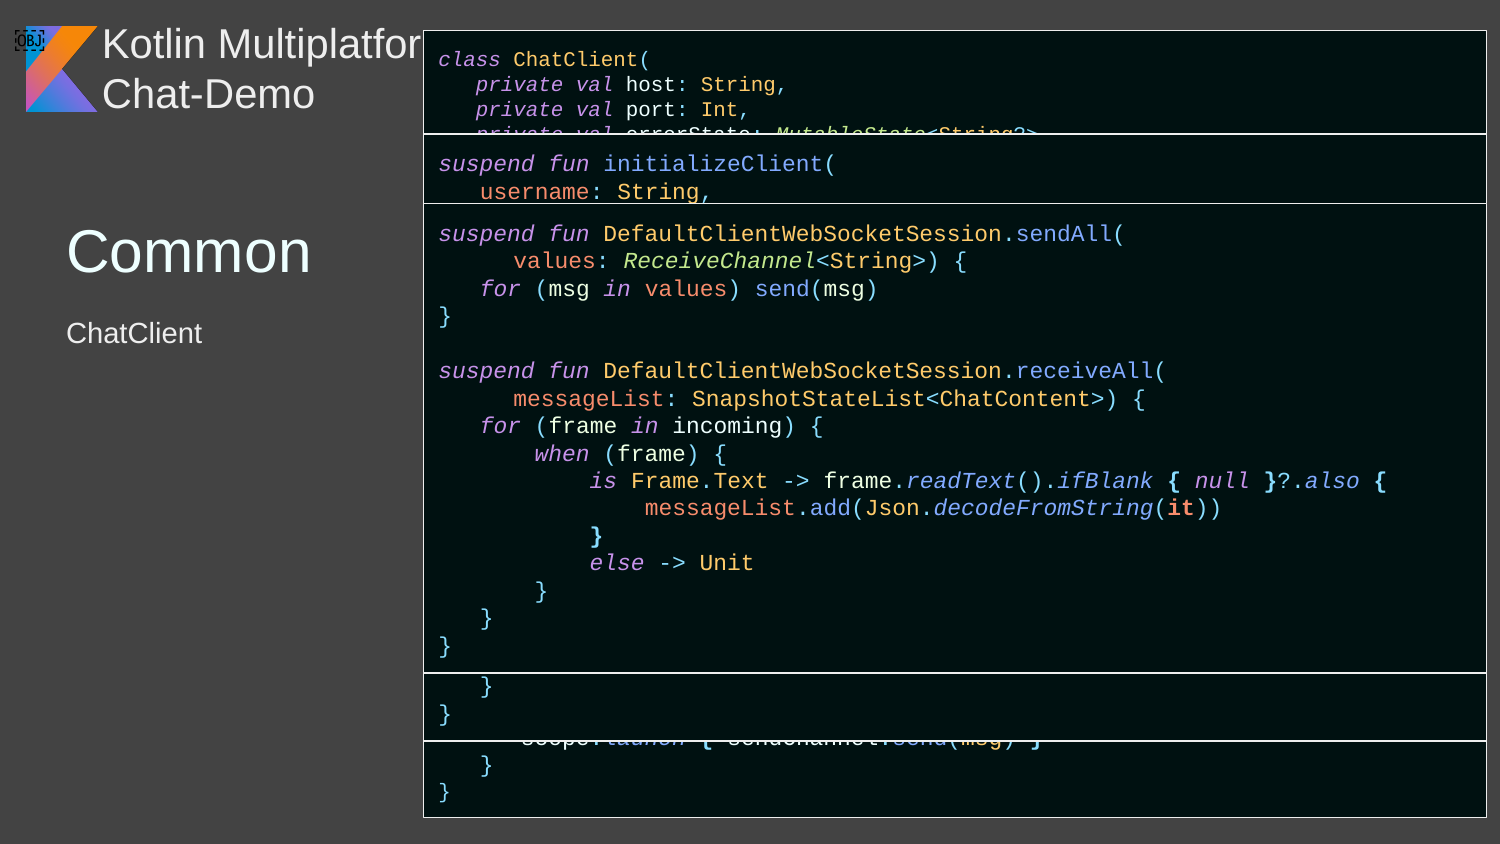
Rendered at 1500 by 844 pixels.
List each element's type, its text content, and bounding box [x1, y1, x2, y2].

text_box class ChatClient( private val host: String, private val port: Int, private val errorState: MutableState<String?>, private val messageList: SnapshotStateList<ChatContent> ) { private val client = HttpClient { install(WebSockets) { pingInterval = WEB_SOCKET_PING_INTERVAL * 1000L } followRedirects = true } private val sendChannel = Channel<String>() private val scope = CoroutineScope(Dispatchers.Default) fun startSocket(username: String, onInitialized: () -> Unit): Job = scope.launch { initializeClient(username) { onInitialized() scope.launch { sendAll(sendChannel) } receiveAll(messageList) } } fun sendMessage(msg: String) { scope.launch { sendChannel.send(msg) } } } [423, 741, 1487, 818]
text_box class ChatClient( private val host: String, private val port: Int, private val errorState: MutableState<String?>, private val messageList: SnapshotStateList<ChatContent> ) { private val client = HttpClient { install(WebSockets) { pingInterval = WEB_SOCKET_PING_INTERVAL * 1000L } followRedirects = true } private val sendChannel = Channel<String>() private val scope = CoroutineScope(Dispatchers.Default) fun startSocket(username: String, onInitialized: () -> Unit): Job = scope.launch { initializeClient(username) { onInitialized() scope.launch { sendAll(sendChannel) } receiveAll(messageList) } } fun sendMessage(msg: String) { scope.launch { sendChannel.send(msg) } } } [423, 30, 1487, 134]
text_box suspend fun initializeClient( username: String, session: suspend DefaultClientWebSocketSession.() -> Unit ) { try { when (host.contains("localhost")) { false -> client.wss("/", request = { host = this@ChatClient.host port = this@ChatClient.port parameter("username", username) }, session) true -> client.ws("/", request = { host = this@ChatClient.host port = this@ChatClient.port parameter("username", username) }, session) } } catch (t: Throwable) { errorState.value = "$t" } } [423, 673, 1487, 741]
text_box suspend fun initializeClient( username: String, session: suspend DefaultClientWebSocketSession.() -> Unit ) { try { when (host.contains("localhost")) { false -> client.wss("/", request = { host = this@ChatClient.host port = this@ChatClient.port parameter("username", username) }, session) true -> client.ws("/", request = { host = this@ChatClient.host port = this@ChatClient.port parameter("username", username) }, session) } } catch (t: Throwable) { errorState.value = "$t" } } [423, 134, 1487, 203]
picture [26, 26, 98, 112]
text_box ChatClient [51, 299, 316, 365]
title Common [51, 191, 374, 300]
text_box suspend fun DefaultClientWebSocketSession.sendAll( values: ReceiveChannel<String>) { for (msg in values) send(msg) } suspend fun DefaultClientWebSocketSession.receiveAll( messageList: SnapshotStateList<ChatContent>) { for (frame in incoming) { when (frame) { is Frame.Text -> frame.readText().ifBlank { null }?.also { messageList.add(Json.decodeFromString(it)) } else -> Unit } } } [423, 203, 1487, 673]
